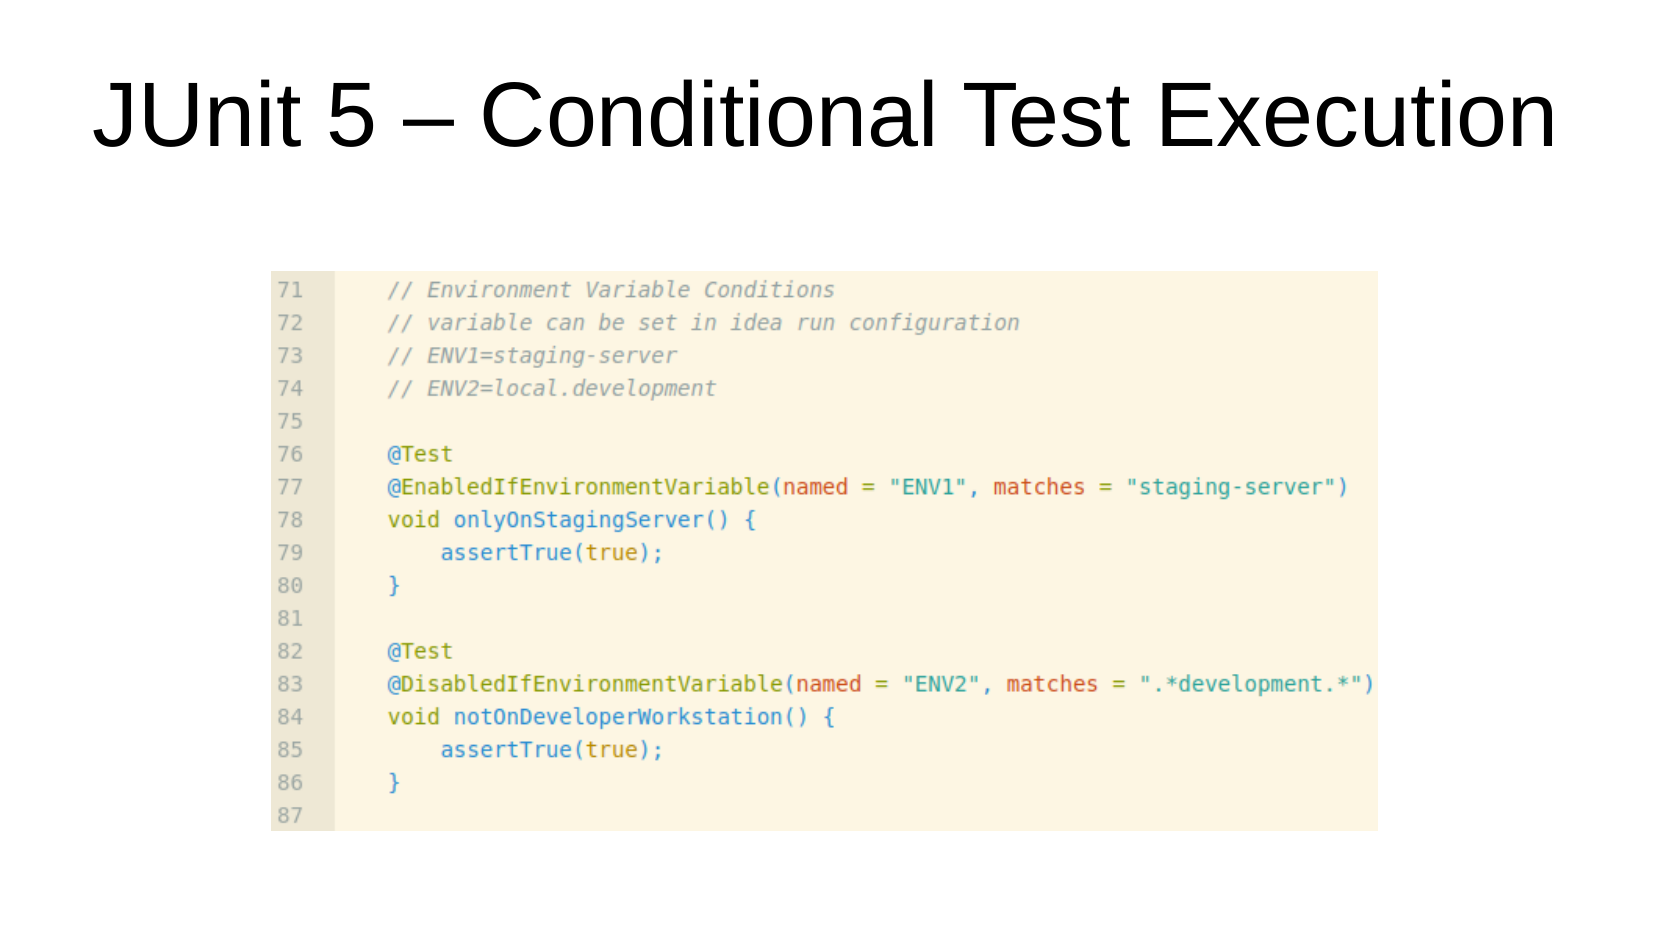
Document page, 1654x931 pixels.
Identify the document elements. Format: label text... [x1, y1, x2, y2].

title JUnit 5 – Conditional Test Execution [82, 37, 1571, 193]
picture [271, 271, 1378, 831]
